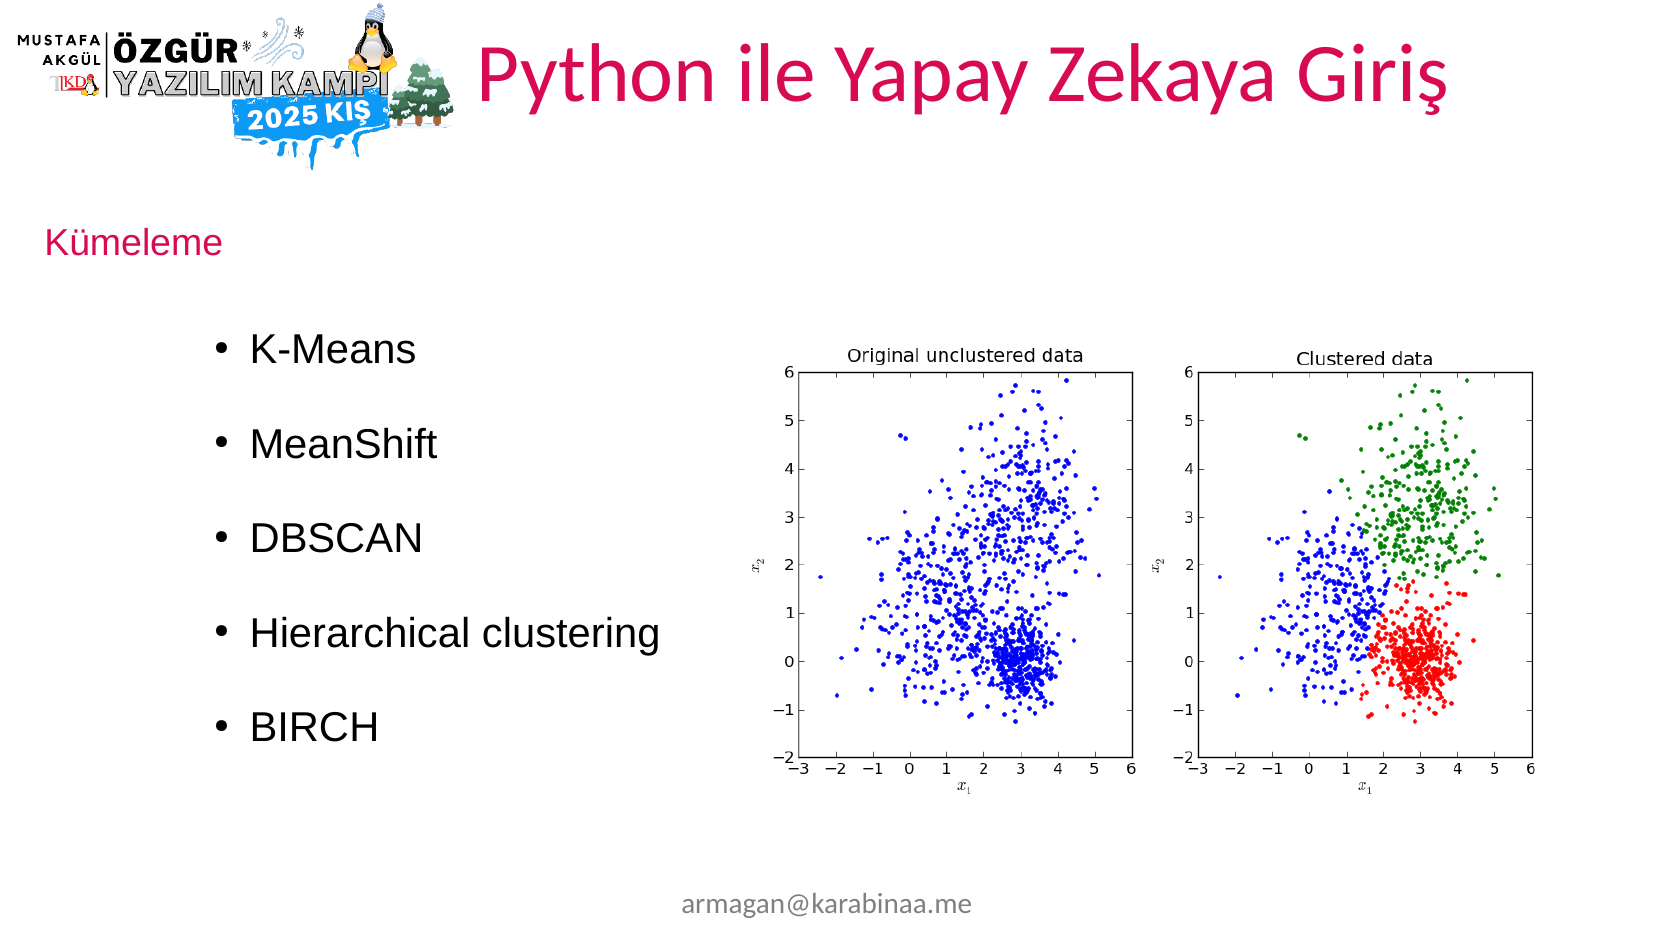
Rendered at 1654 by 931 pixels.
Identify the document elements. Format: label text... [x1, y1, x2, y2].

text_box K-Means MeanShift DBSCAN Hierarchical clustering BIRCH [199, 295, 739, 802]
picture [680, 324, 1625, 805]
text_box Kümeleme [29, 213, 854, 271]
text_box armagan@karabinaa.me [0, 877, 1654, 928]
picture [0, 0, 463, 177]
text_box Python ile Yapay Zekaya Giriş [462, 10, 1654, 126]
